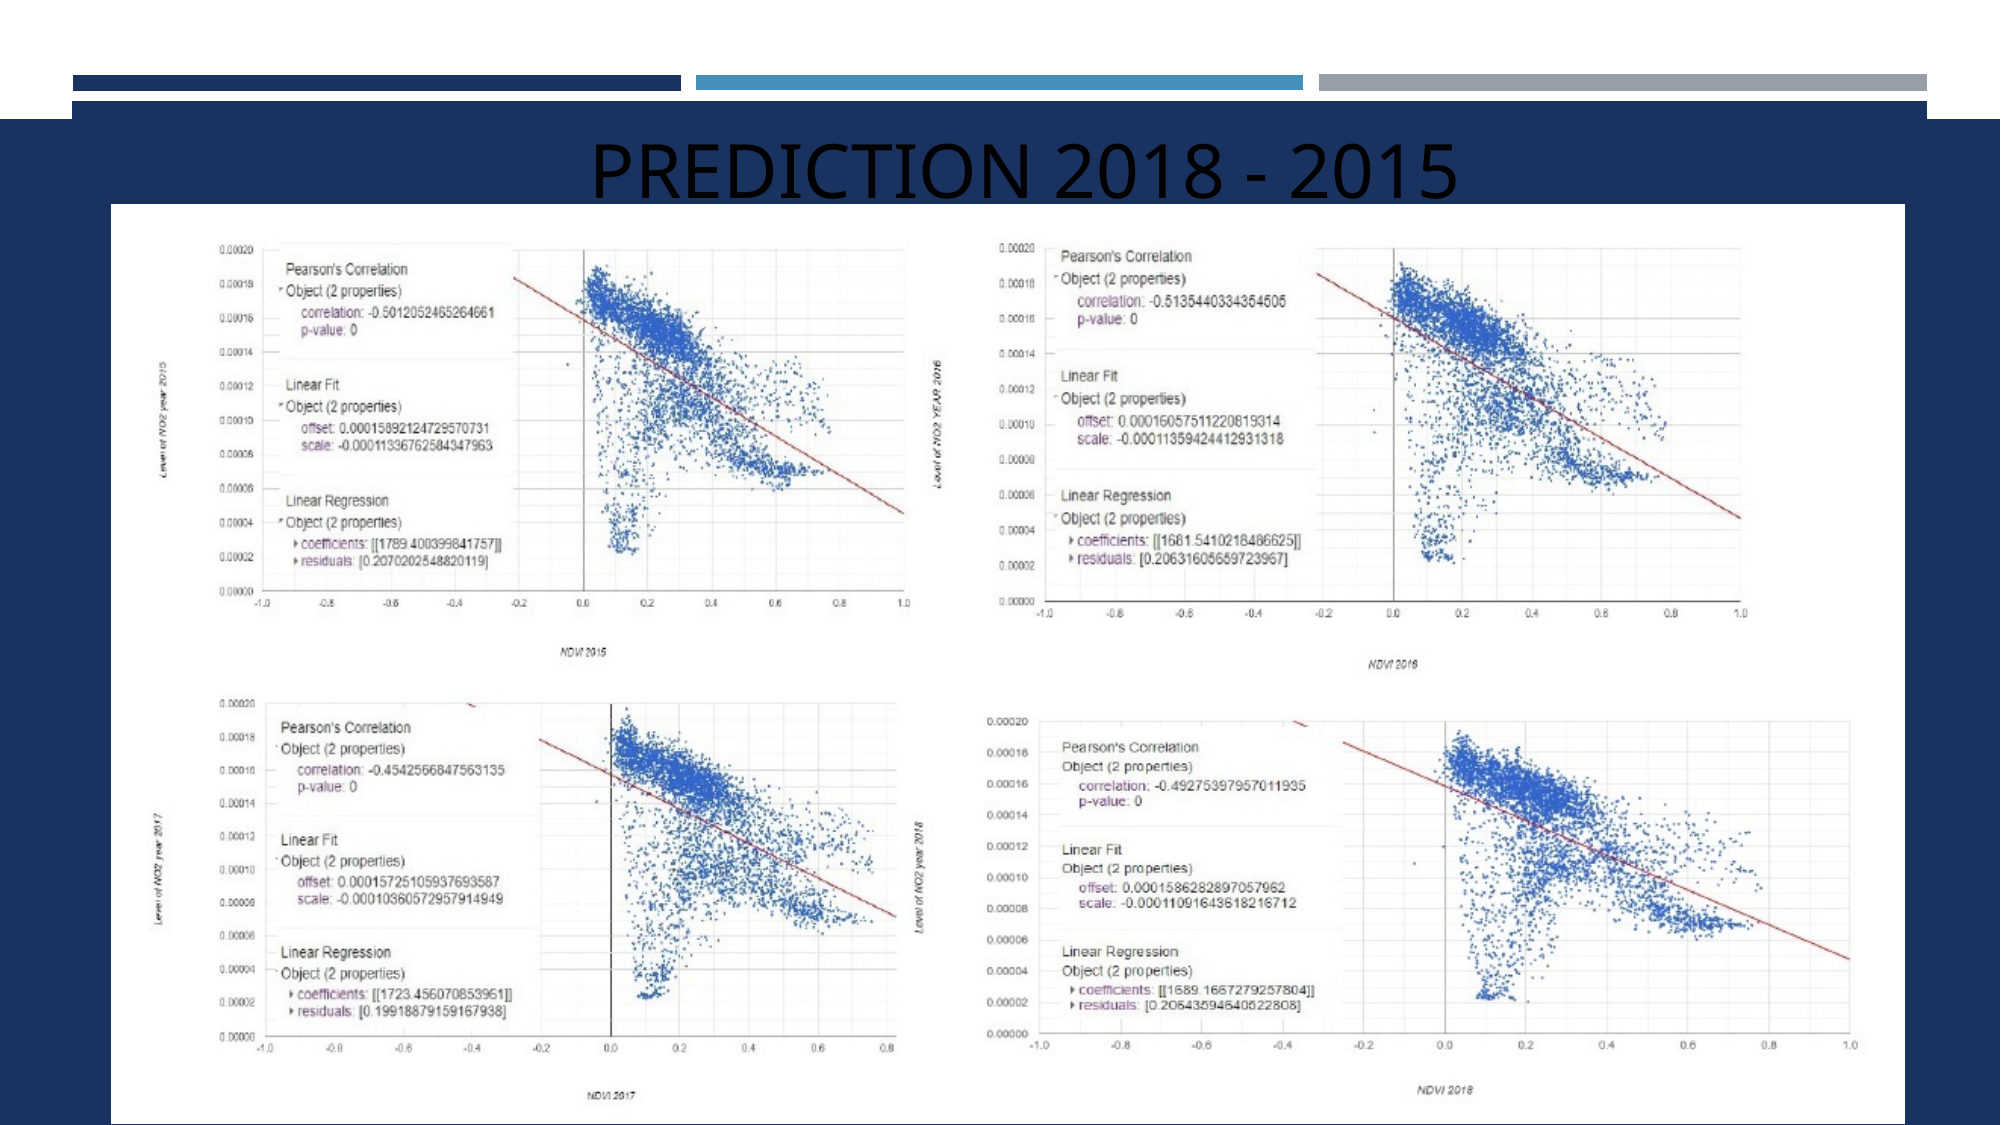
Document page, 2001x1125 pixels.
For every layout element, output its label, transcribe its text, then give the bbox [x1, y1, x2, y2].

text_box [1319, 74, 1927, 88]
text_box [0, 119, 2000, 1125]
title Prediction 2018 - 2015 [123, 88, 1928, 222]
text_box [73, 75, 681, 91]
text_box [696, 75, 1303, 88]
picture [111, 204, 1905, 1124]
